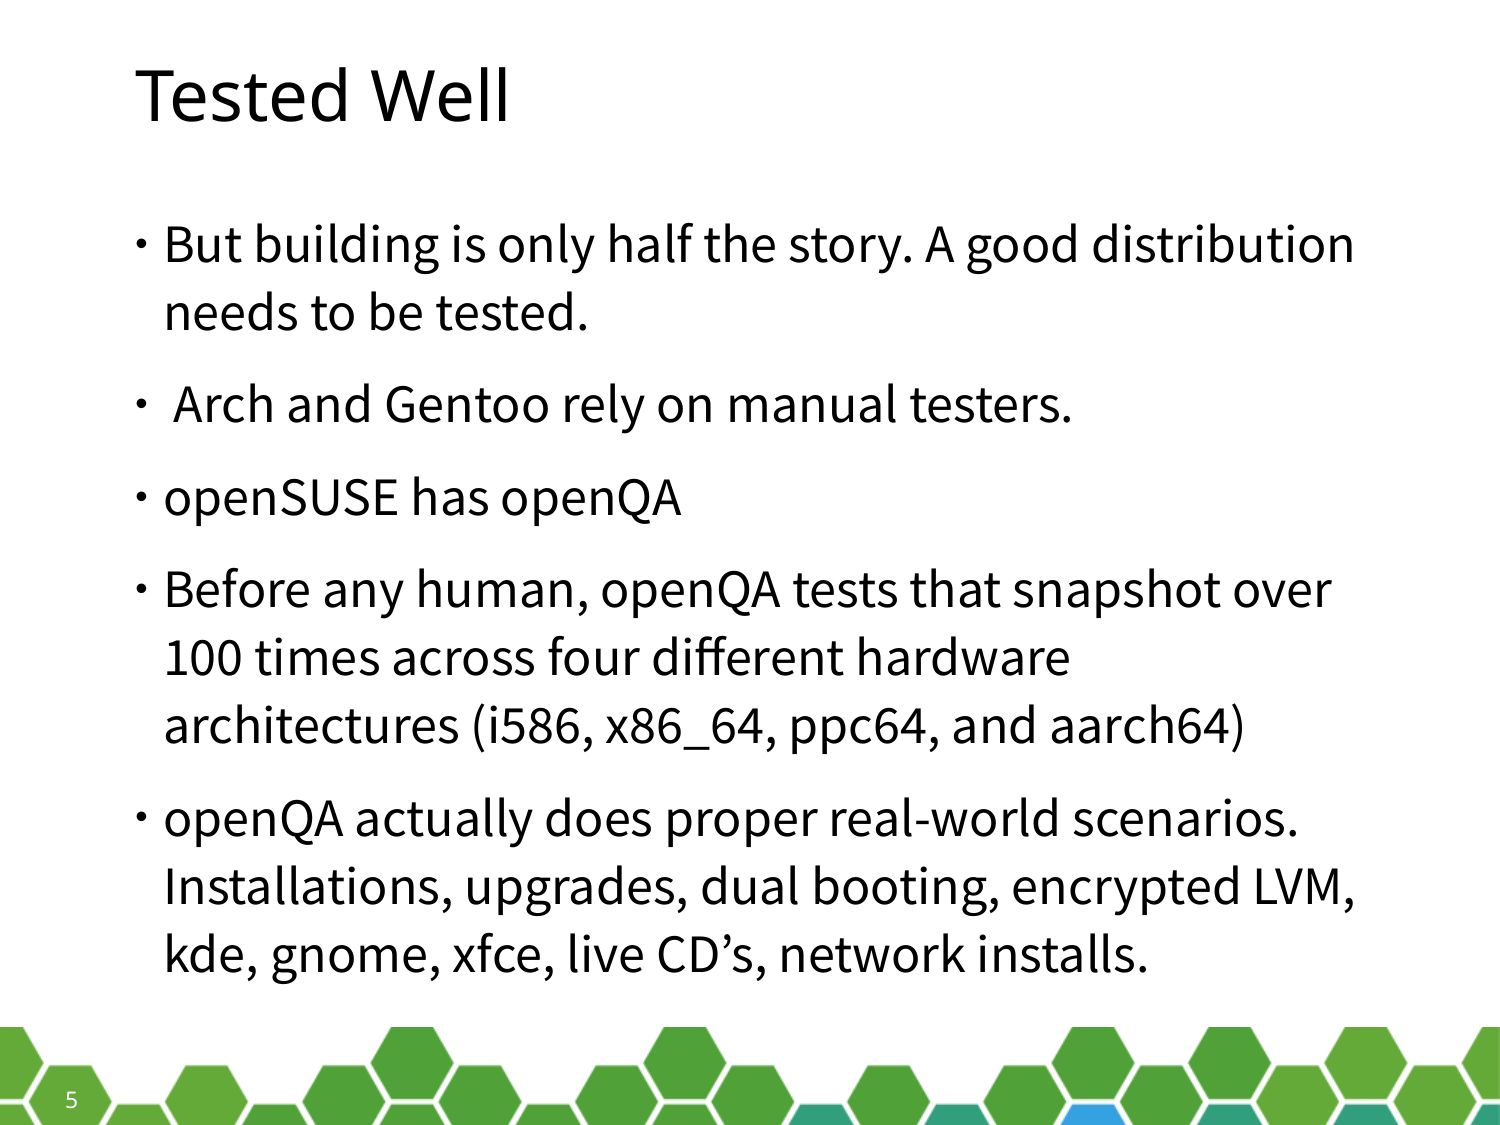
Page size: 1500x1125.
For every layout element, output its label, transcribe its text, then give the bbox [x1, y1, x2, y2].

title Tested Well [135, 12, 1372, 175]
list But building is only half the story. A good distribution needs to be tested. Arch and Gentoo rely on manual testers. openSUSE has openQA Before any human, openQA tests that snapshot over 100 times across four different hardware architectures (i586, x86_64, ppc64, and aarch64) openQA actually does proper real-world scenarios. Installations, upgrades, dual booting, encrypted LVM, kde, gnome, xfce, live CD’s, network installs. [135, 208, 1372, 862]
picture [0, 1027, 1500, 1125]
